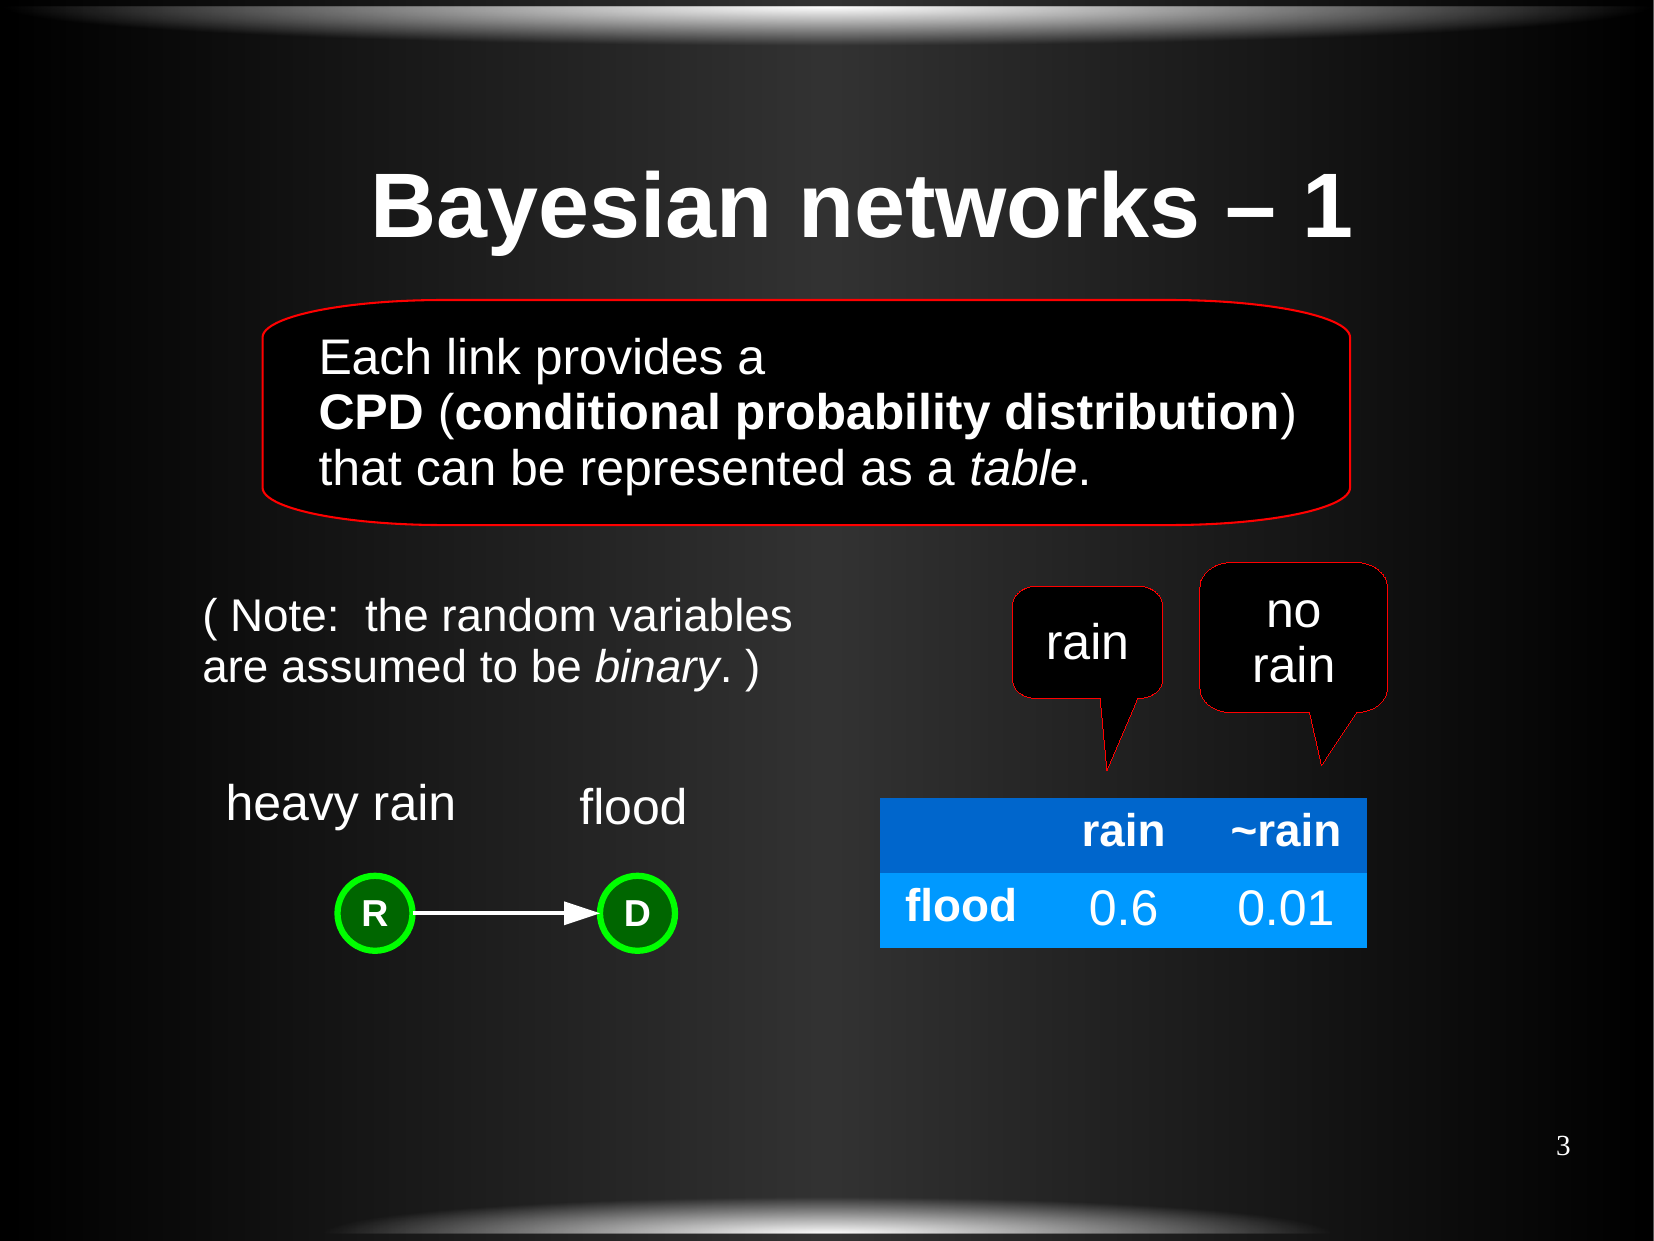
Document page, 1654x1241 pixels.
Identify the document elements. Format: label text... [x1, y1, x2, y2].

table_header rain [1042, 798, 1205, 873]
table_cell 0.6 [1042, 873, 1205, 948]
text_box flood [564, 772, 715, 843]
table_cell 0.01 [1205, 873, 1367, 948]
title Bayesian networks – 1 [337, 150, 1388, 263]
table_cell flood [880, 873, 1042, 948]
text_box D [600, 875, 676, 951]
text_box no rain [1199, 562, 1388, 766]
text_box R [337, 875, 413, 951]
table_header [880, 798, 1042, 873]
text_box rain [1012, 586, 1163, 771]
text_box Each link provides a CPD (conditional probability distribution) that can be represented as a table. [262, 300, 1351, 526]
text_box heavy rain [210, 767, 488, 839]
table_header ~rain [1205, 798, 1367, 873]
text_box ( Note: the random variables are assumed to be binary. ) [187, 582, 863, 699]
picture [0, 0, 1654, 1241]
